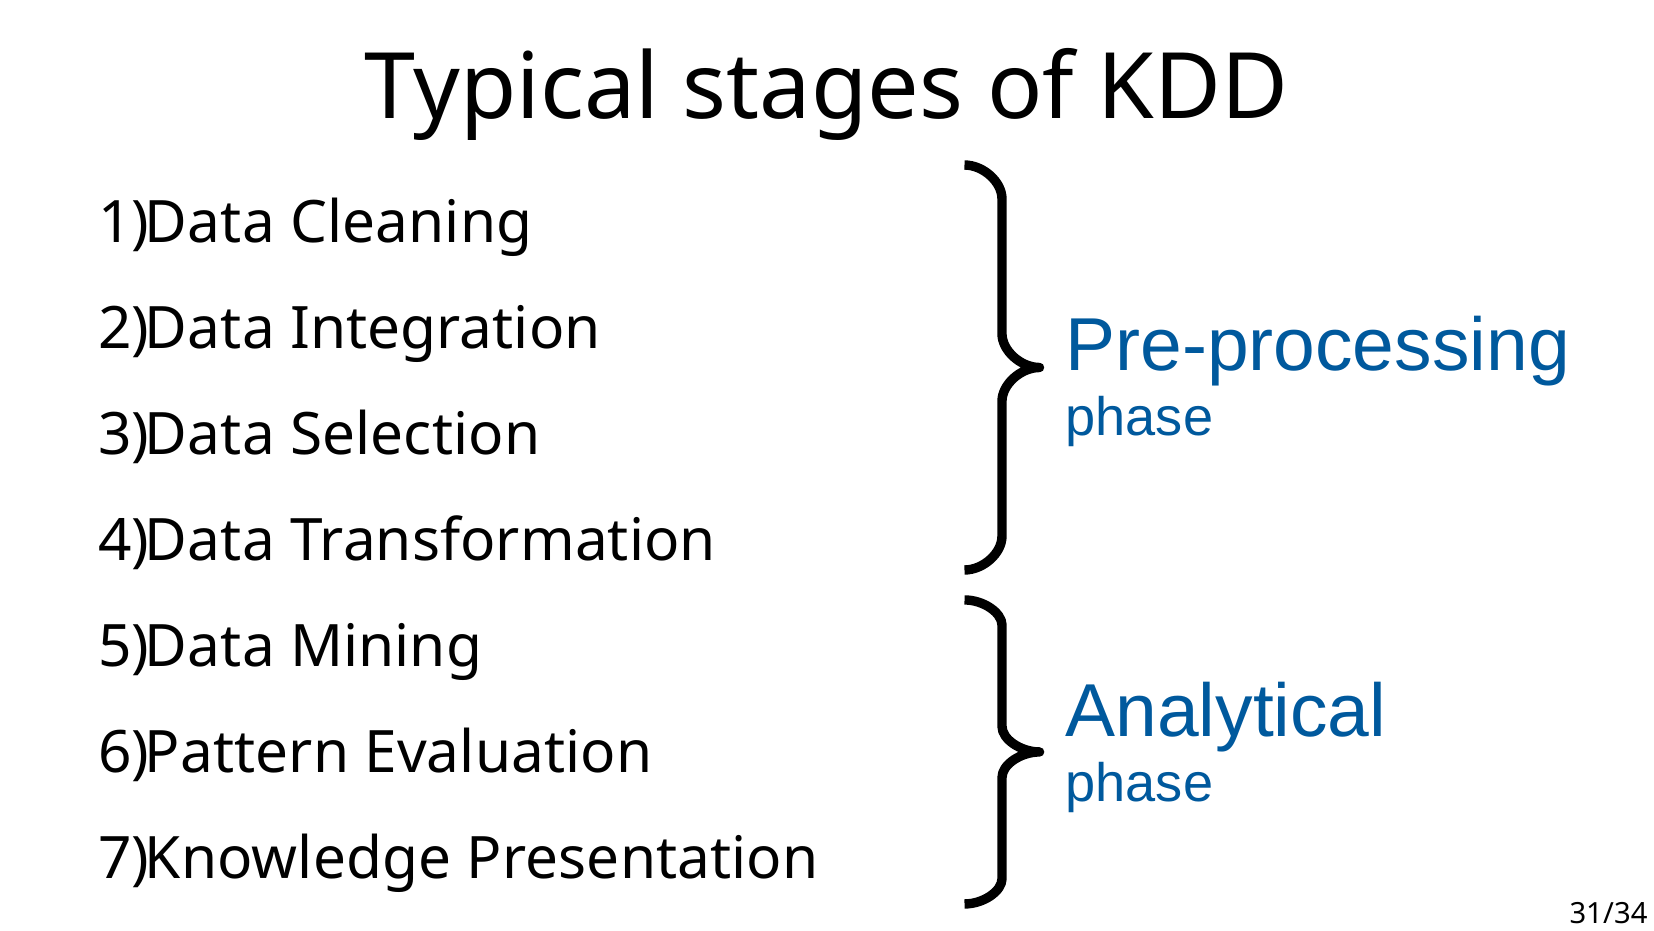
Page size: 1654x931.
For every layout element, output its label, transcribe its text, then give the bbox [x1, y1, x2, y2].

text_box Analytical phase [1050, 661, 1621, 821]
text_box Pre-processing phase [1050, 294, 1621, 529]
list Data Cleaning Data Integration Data Selection Data Transformation Data Mining Pattern Evaluation Knowledge Presentation [82, 180, 1571, 901]
title Typical stages of KDD [82, 1, 1571, 166]
